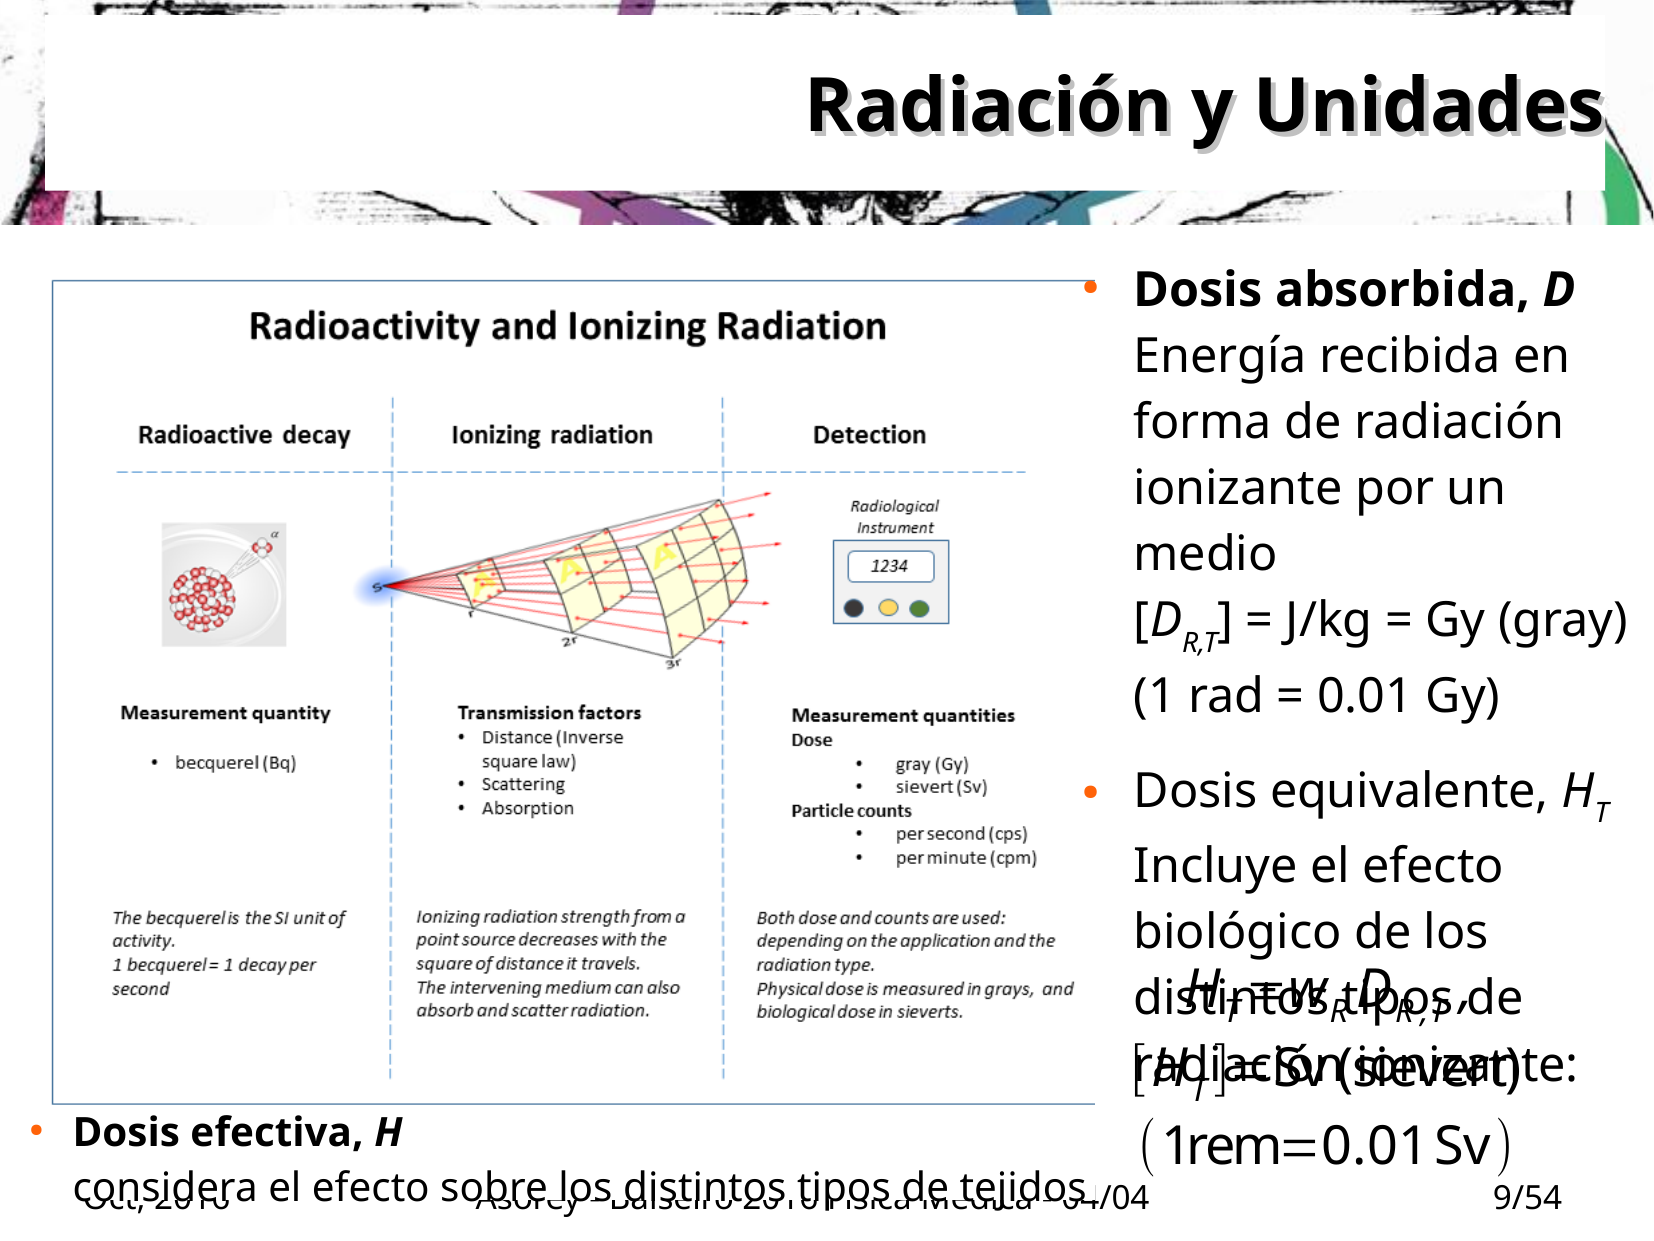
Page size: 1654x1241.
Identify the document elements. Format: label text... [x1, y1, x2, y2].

picture [0, 0, 1654, 225]
picture [15, 236, 1096, 1103]
text_box Dosis efectiva, H considera el efecto sobre los distintos tipos de tejidos [15, 1103, 1126, 1241]
title Radiación y Unidades [45, 15, 1606, 191]
chart [1125, 955, 1528, 1180]
list Dosis absorbida, D Energía recibida en forma de radiación ionizante por un medio [DR,T] = J/kg = Gy (gray) (1 rad = 0.01 Gy) Dosis equivalente, HT Incluye el efecto biológico de los distintos tipos de radiación ionizante: [1065, 255, 1636, 1156]
